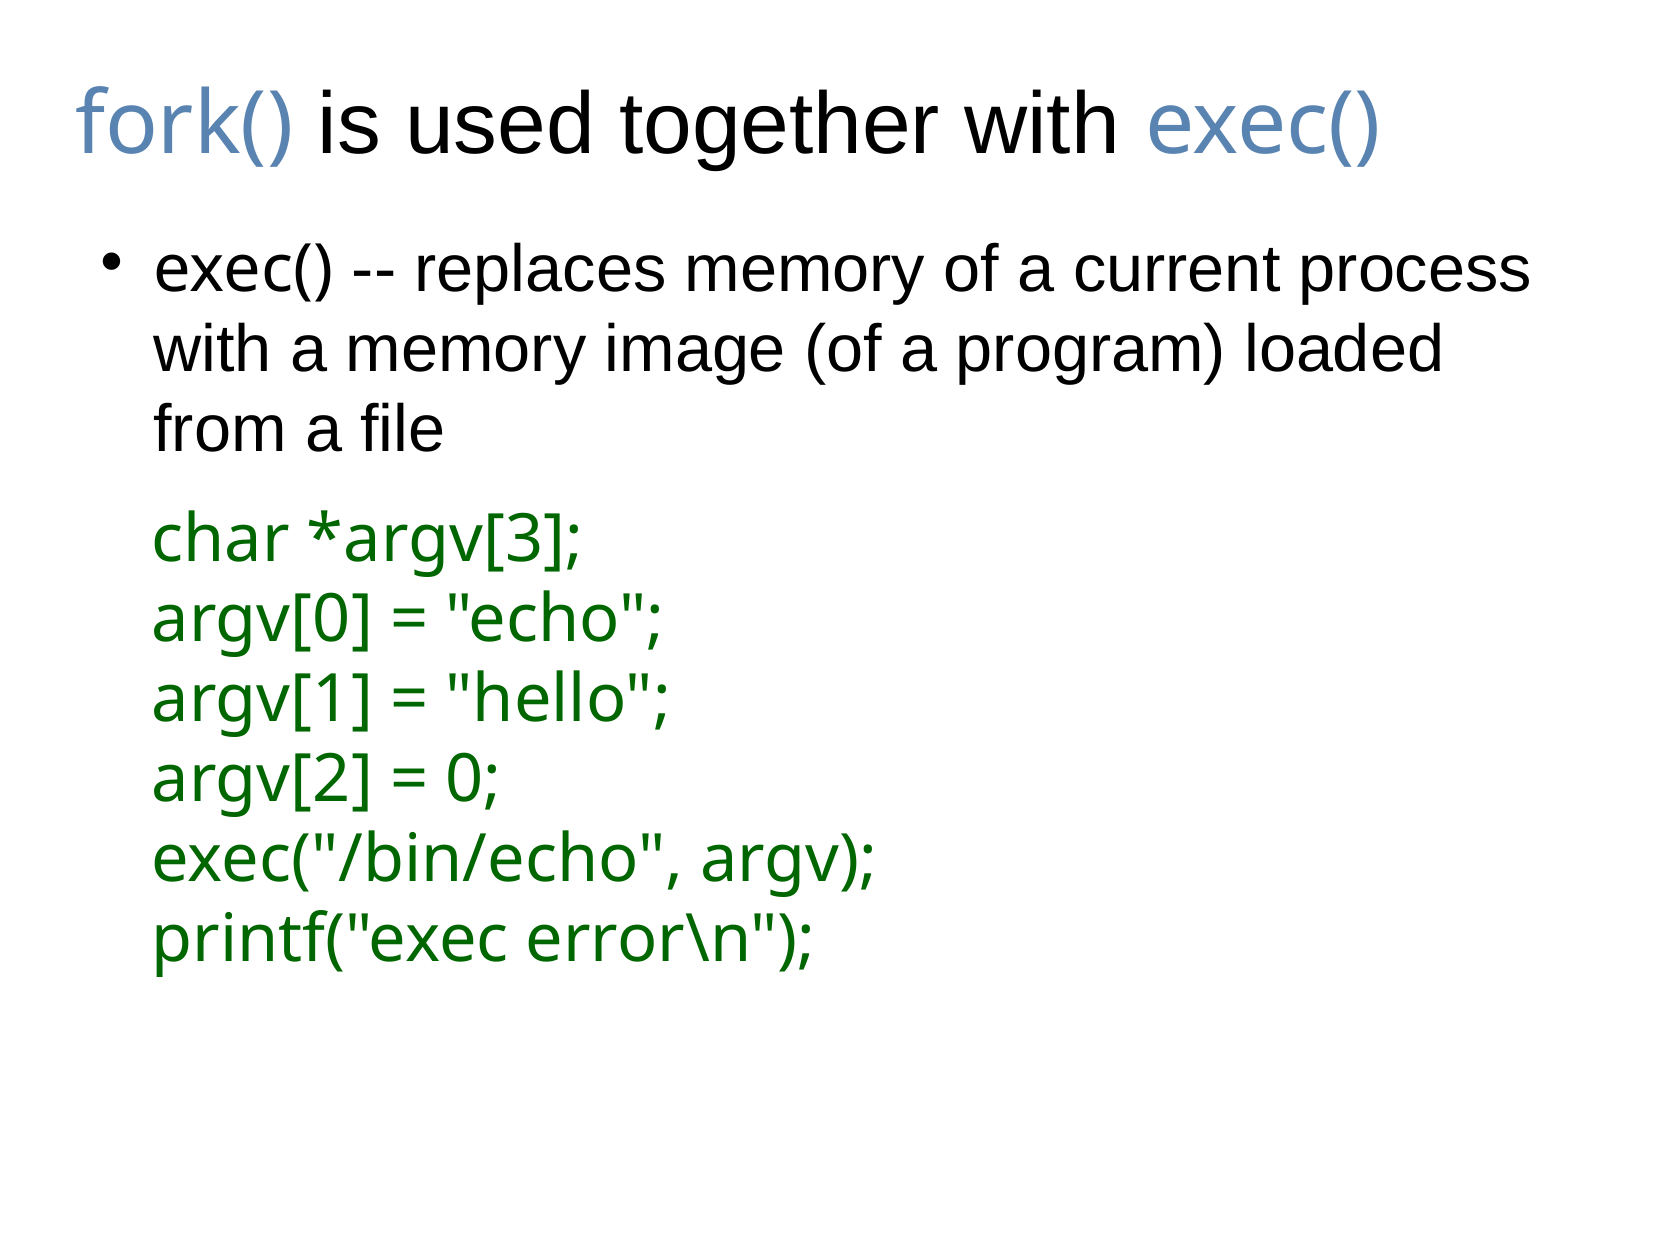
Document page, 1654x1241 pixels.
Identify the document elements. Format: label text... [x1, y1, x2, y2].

title fork() is used together with exec() [75, 0, 1613, 241]
list exec() -- replaces memory of a current process with a memory image (of a program) loaded from a file char *argv[3]; argv[0] = "echo"; argv[1] = "hello"; argv[2] = 0; exec("/bin/echo", argv); printf("exec error\n"); [82, 225, 1571, 1163]
